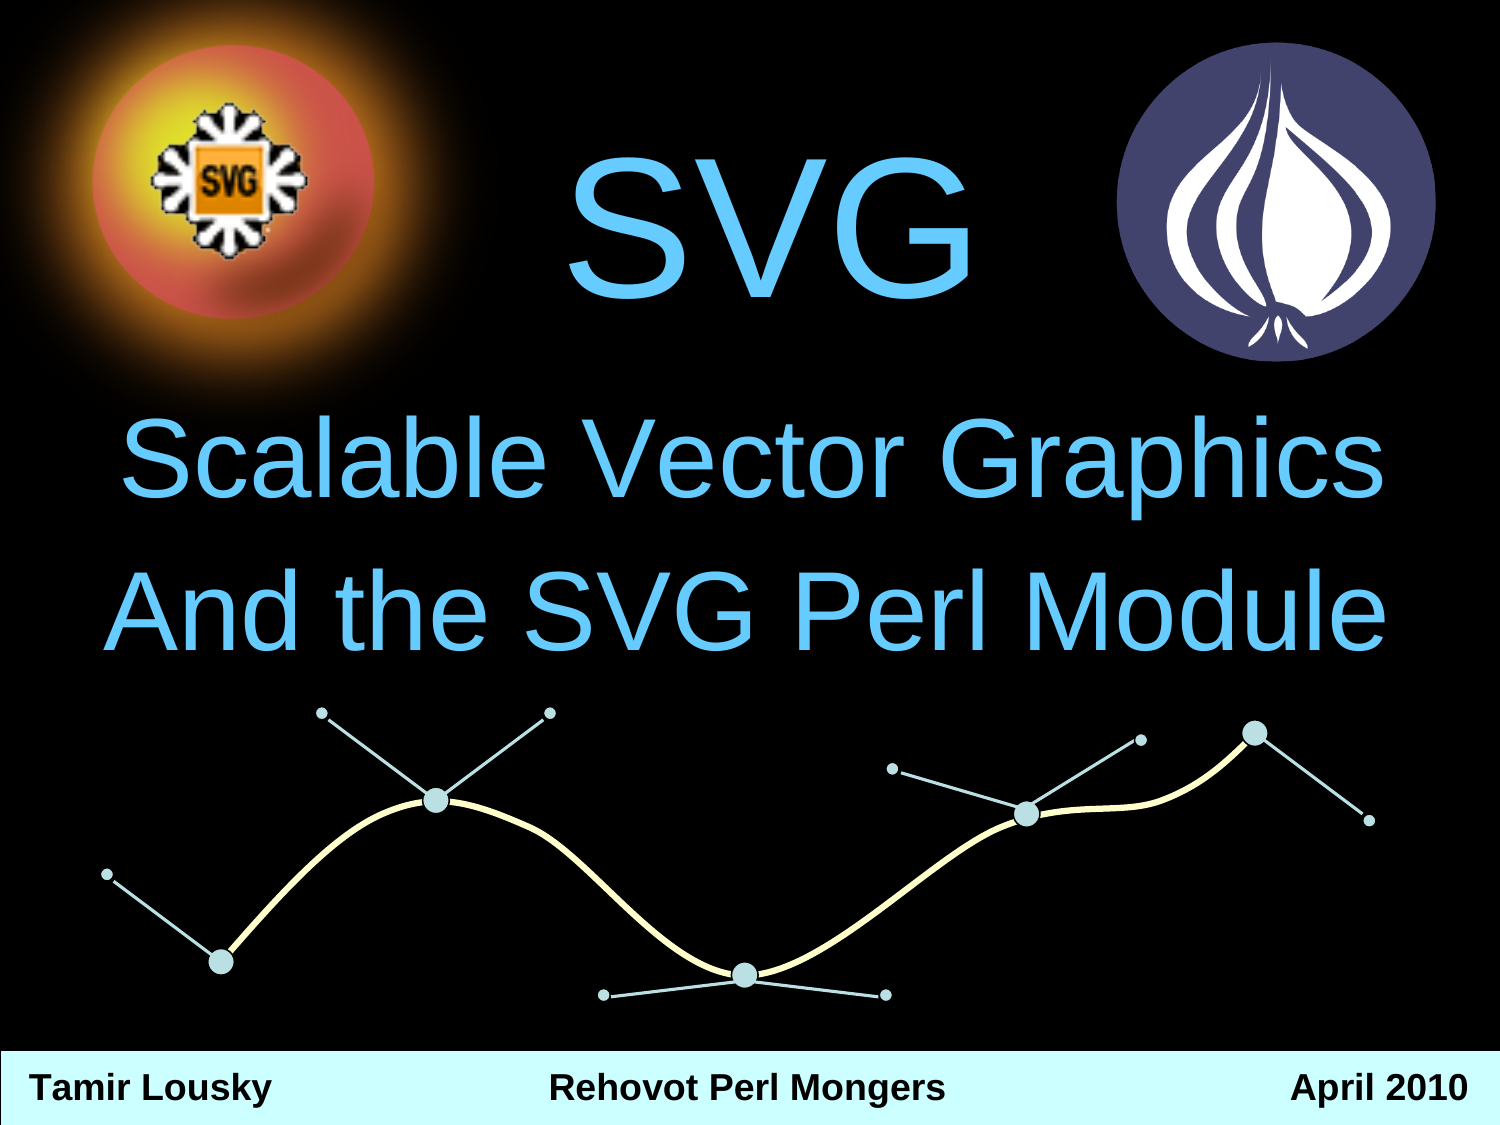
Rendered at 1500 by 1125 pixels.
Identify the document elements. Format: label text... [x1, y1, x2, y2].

picture [1116, 42, 1436, 362]
text_box [207, 948, 235, 976]
text_box SVG [545, 90, 999, 346]
text_box And the SVG Perl Module [0, 530, 1495, 682]
text_box [543, 706, 557, 720]
text_box [734, 983, 755, 989]
text_box Scalable Vector Graphics [5, 377, 1500, 528]
text_box [885, 762, 900, 776]
text_box [1013, 804, 1040, 828]
text_box [1362, 813, 1377, 828]
picture [0, 0, 502, 446]
text_box [100, 867, 114, 882]
text_box [427, 787, 445, 797]
text_box [422, 794, 450, 814]
text_box [731, 961, 759, 980]
text_box April 2010 [1275, 1055, 1500, 1122]
text_box [879, 988, 893, 1002]
text_box [315, 706, 329, 720]
text_box [596, 988, 611, 1002]
text_box [1017, 800, 1031, 806]
text_box Tamir Lousky [13, 1055, 288, 1116]
text_box [0, 1050, 1500, 1125]
text_box Rehovot Perl Mongers [533, 1055, 962, 1116]
text_box [1241, 719, 1269, 747]
text_box [1134, 733, 1148, 747]
